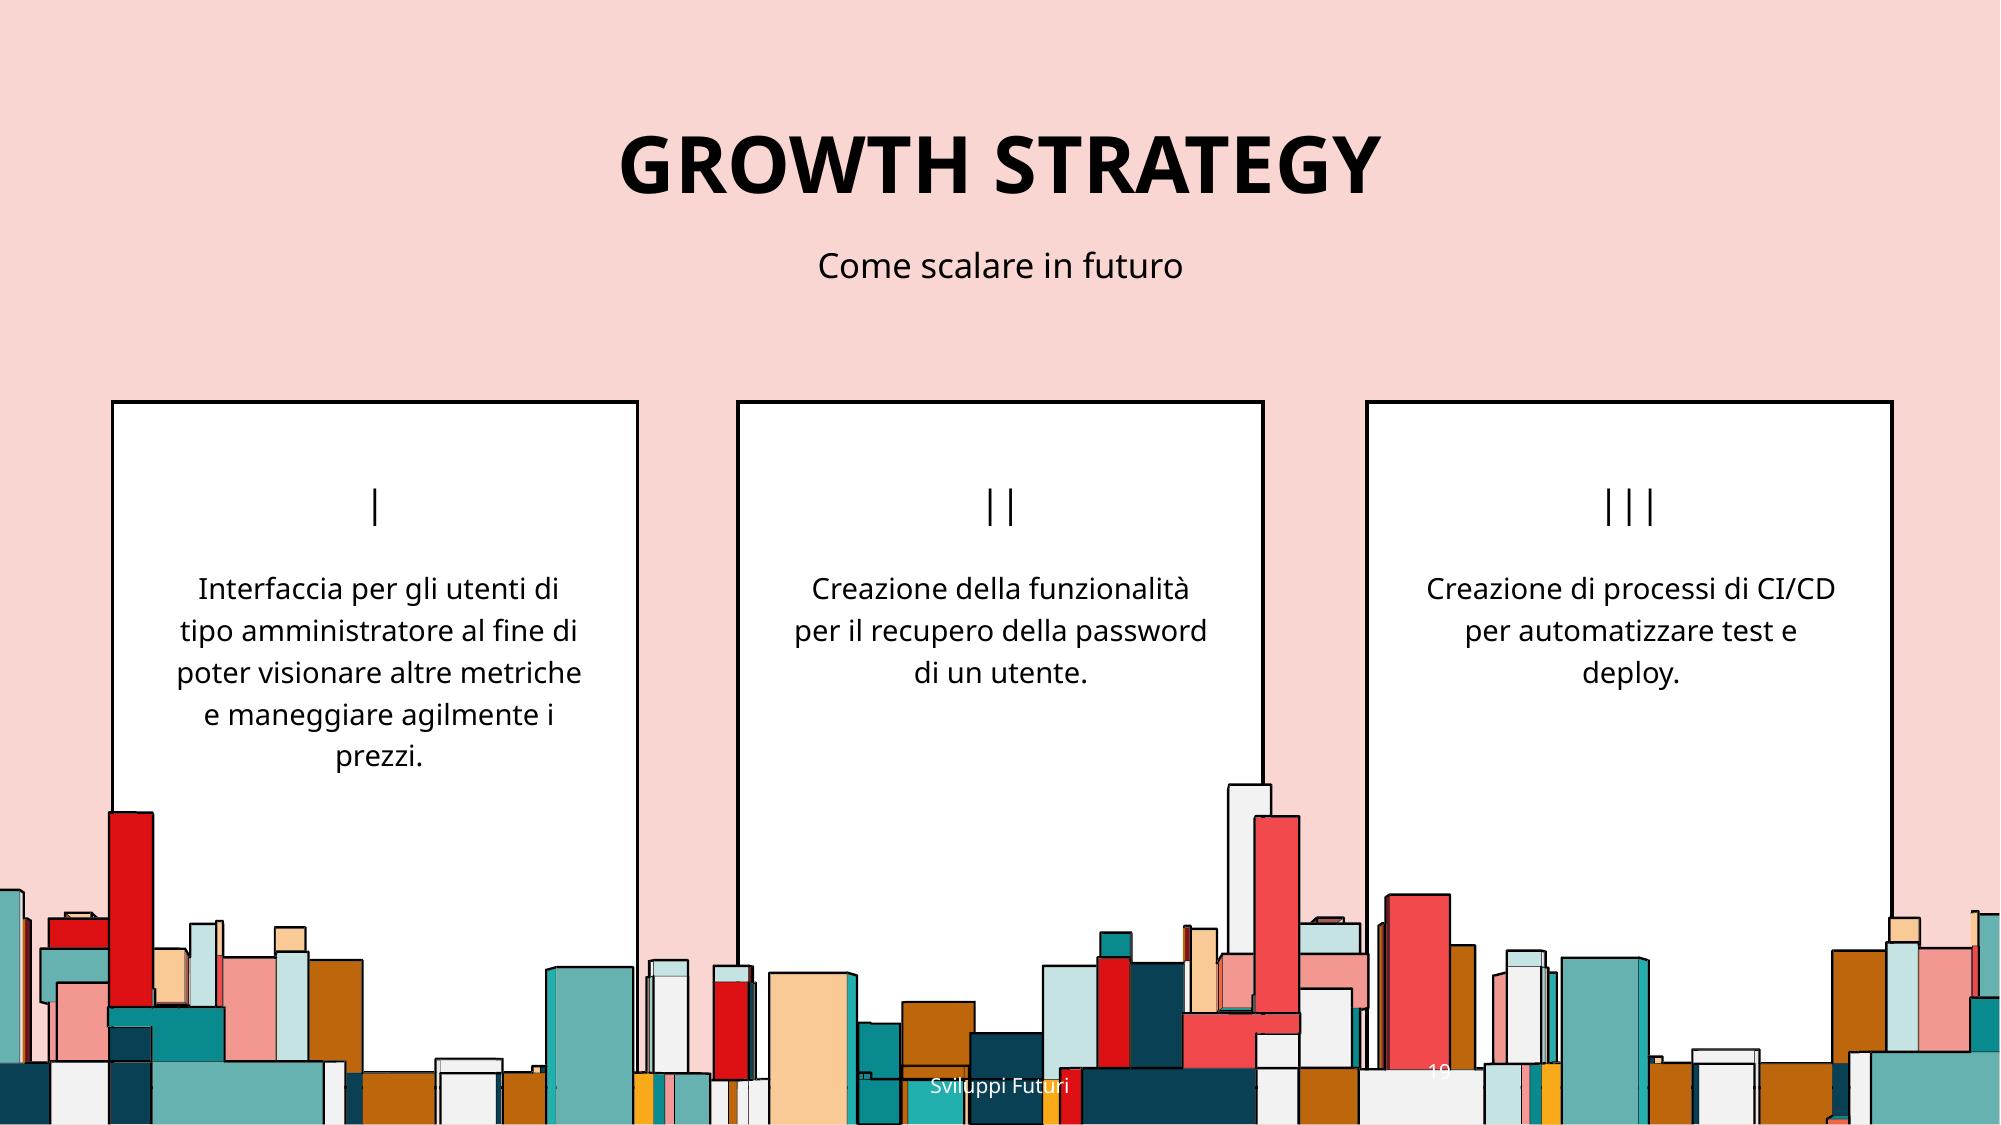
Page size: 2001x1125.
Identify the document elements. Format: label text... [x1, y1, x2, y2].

list Creazione di processi di CI/CD per automatizzare test e deploy. [1406, 556, 1857, 797]
text_box [1412, 1042, 1863, 1103]
list ||| [1367, 401, 1893, 824]
list || [738, 401, 1264, 824]
list Creazione della funzionalità per il recupero della password di un utente. [776, 556, 1227, 797]
text_box Sviluppi Futuri [662, 1055, 1338, 1116]
list Come scalare in futuro [258, 228, 1744, 293]
title GROWTH STRATEGY [257, 115, 1743, 221]
list | [112, 401, 638, 824]
list Interfaccia per gli utenti di tipo amministratore al fine di poter visionare altre metriche e maneggiare agilmente i prezzi. [154, 556, 605, 797]
